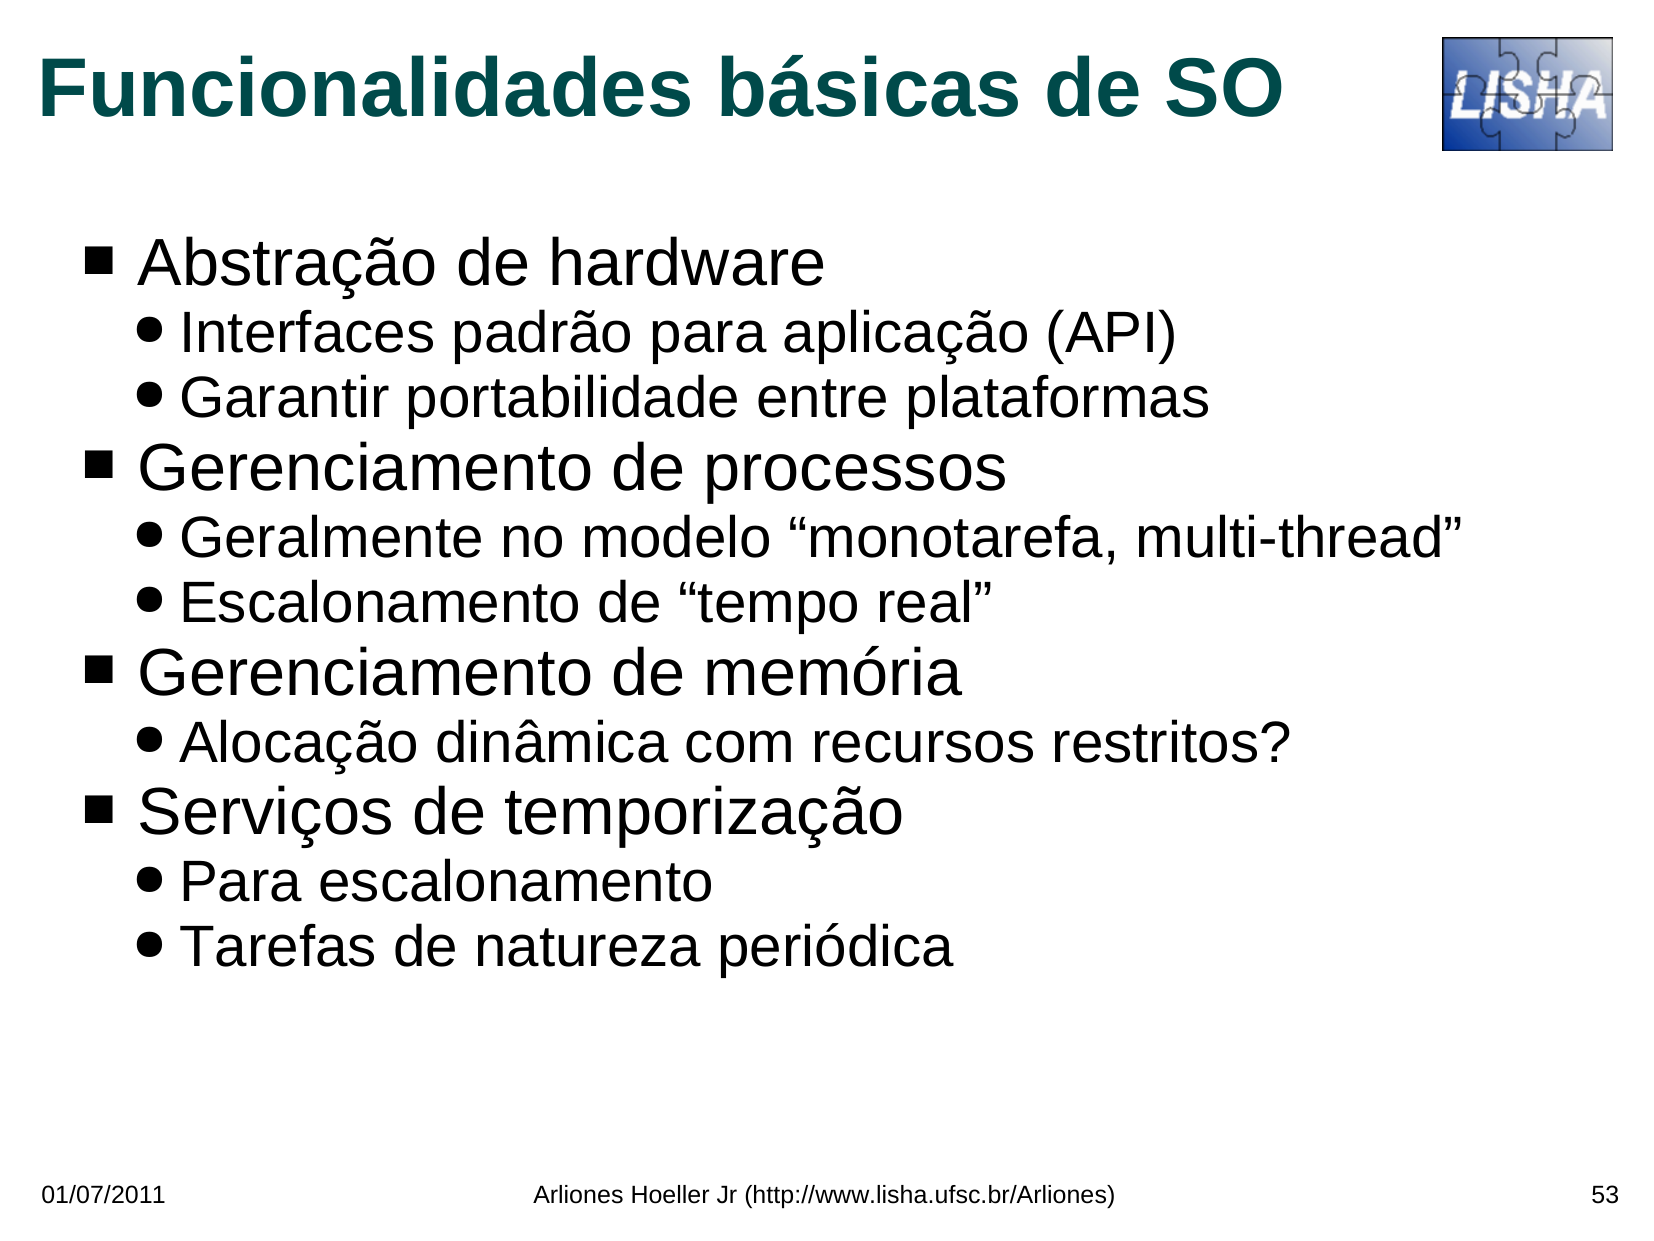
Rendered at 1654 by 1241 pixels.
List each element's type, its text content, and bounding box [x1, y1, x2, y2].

picture [1442, 37, 1613, 151]
list Abstração de hardware Interfaces padrão para aplicação (API) Garantir portabilidade entre plataformas Gerenciamento de processos Geralmente no modelo “monotarefa, multi-thread” Escalonamento de “tempo real” Gerenciamento de memória Alocação dinâmica com recursos restritos? Serviços de temporização Para escalonamento Tarefas de natureza periódica [37, 225, 1613, 1163]
title Funcionalidades básicas de SO [37, 37, 1426, 151]
